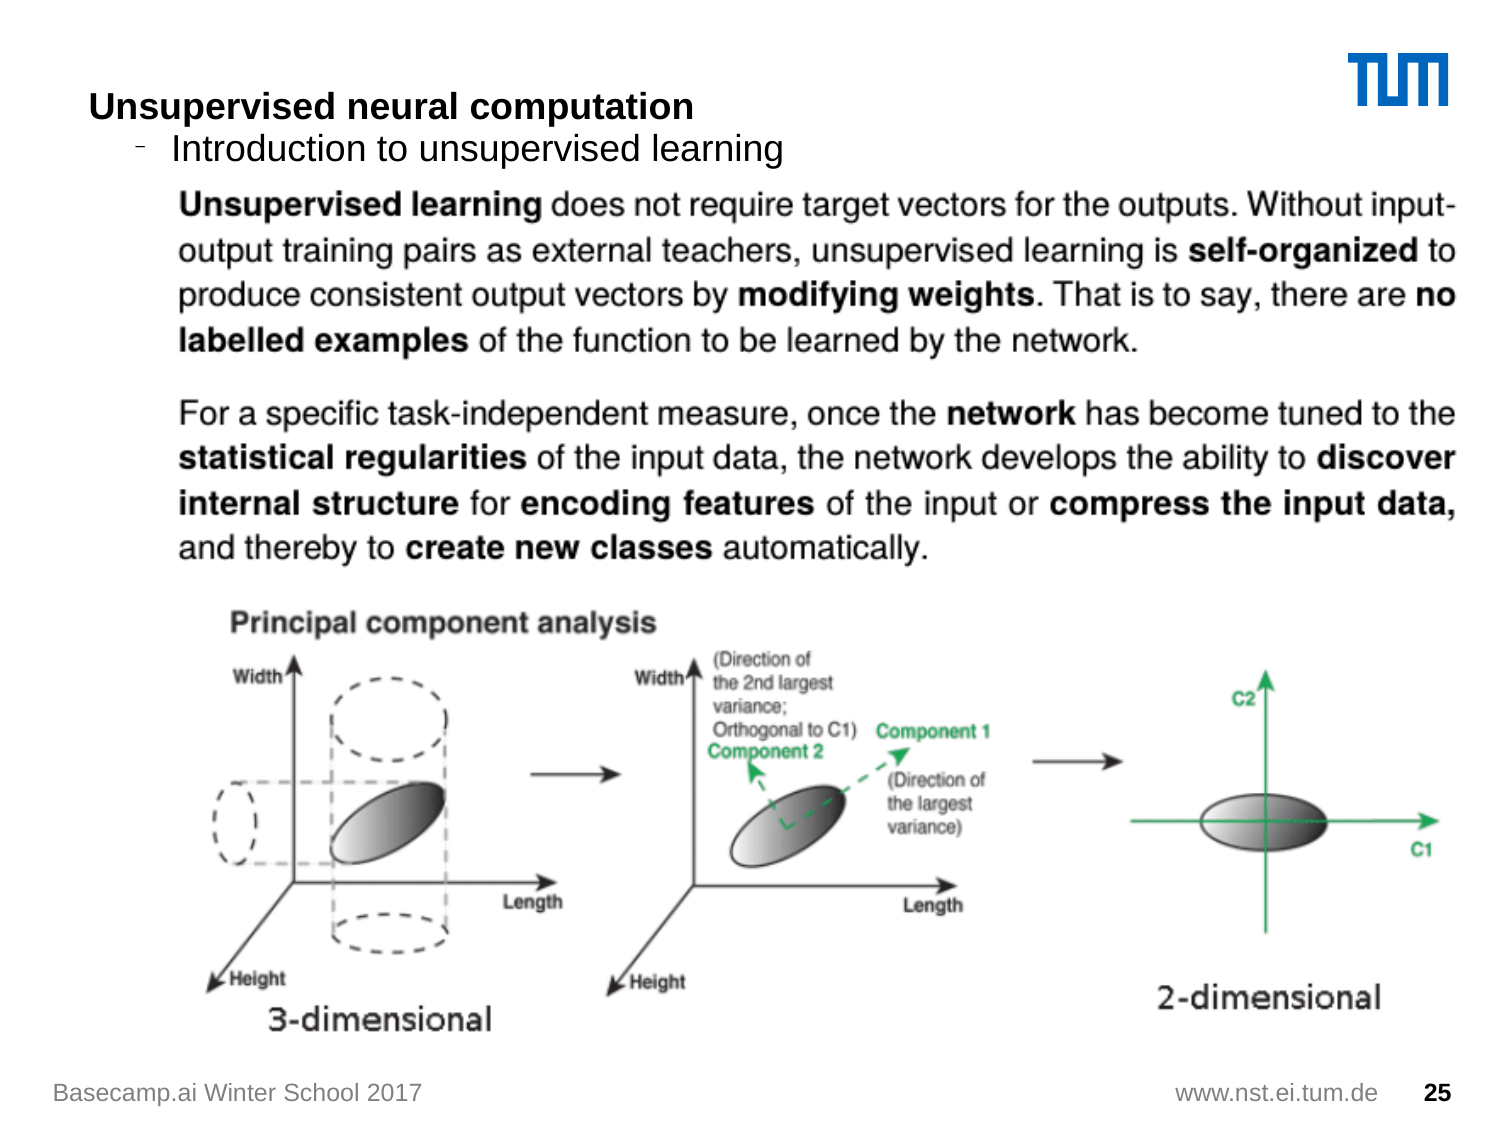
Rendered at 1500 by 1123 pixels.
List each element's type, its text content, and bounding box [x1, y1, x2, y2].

text_box Unsupervised neural computation Introduction to unsupervised learning [73, 77, 863, 343]
picture [165, 172, 1477, 1040]
